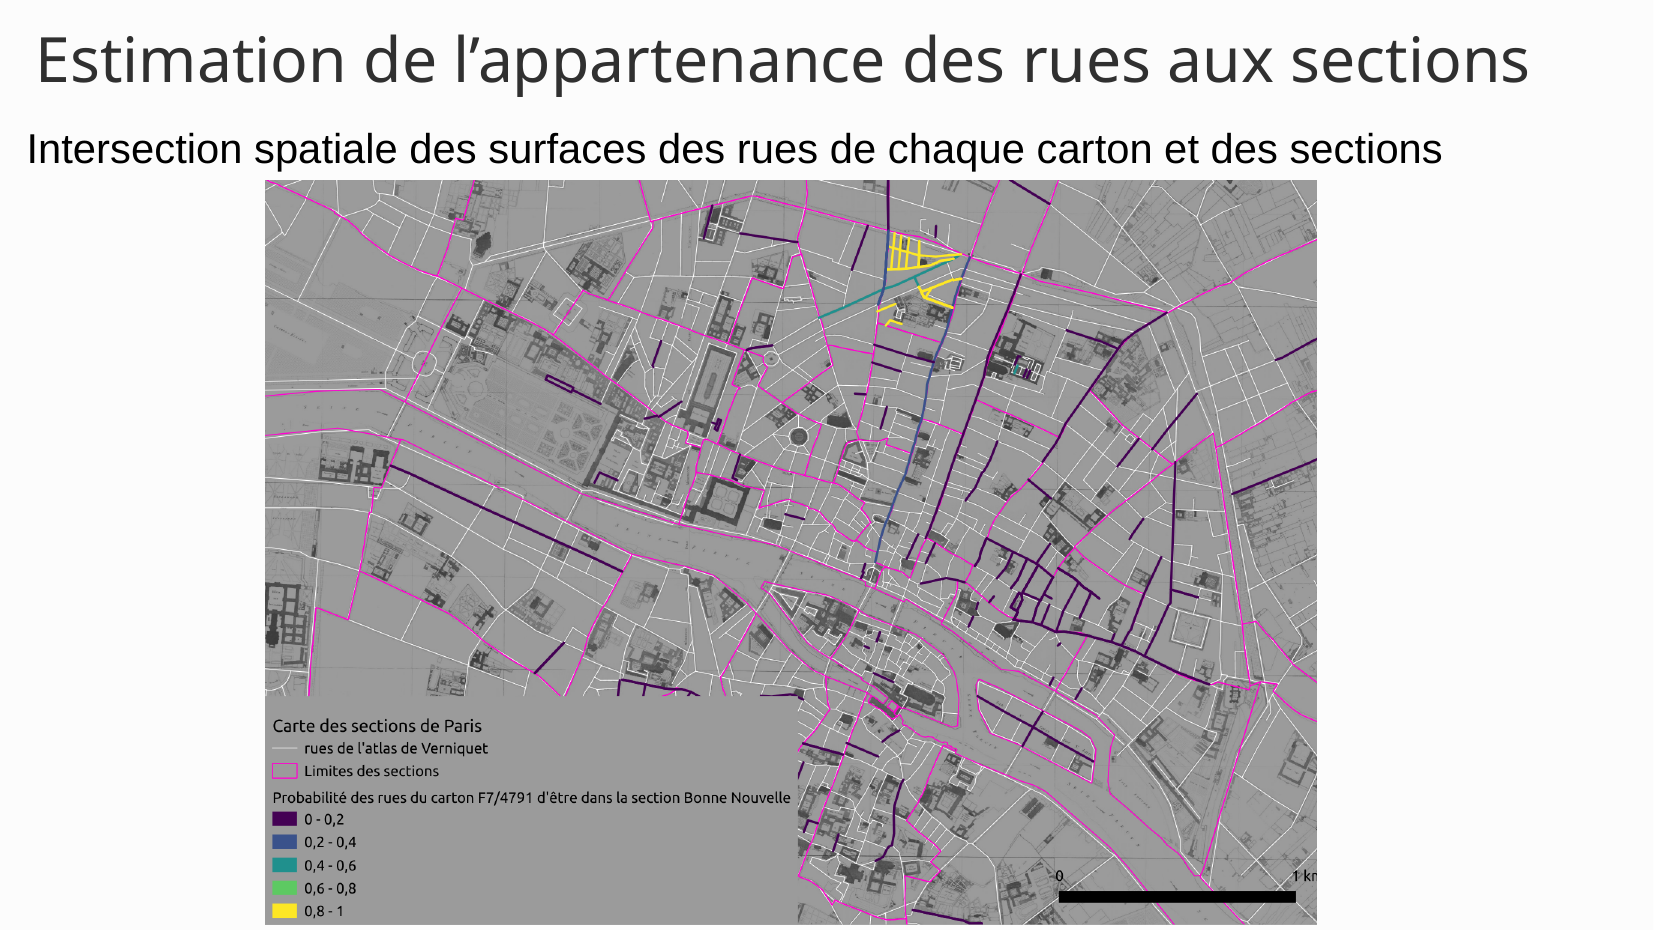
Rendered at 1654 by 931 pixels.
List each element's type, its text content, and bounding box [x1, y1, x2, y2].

picture [265, 226, 1317, 925]
title Estimation de l’appartenance des rues aux sections [35, 10, 1619, 107]
text_box Intersection spatiale des surfaces des rues de chaque carton et des sections [11, 118, 1654, 226]
